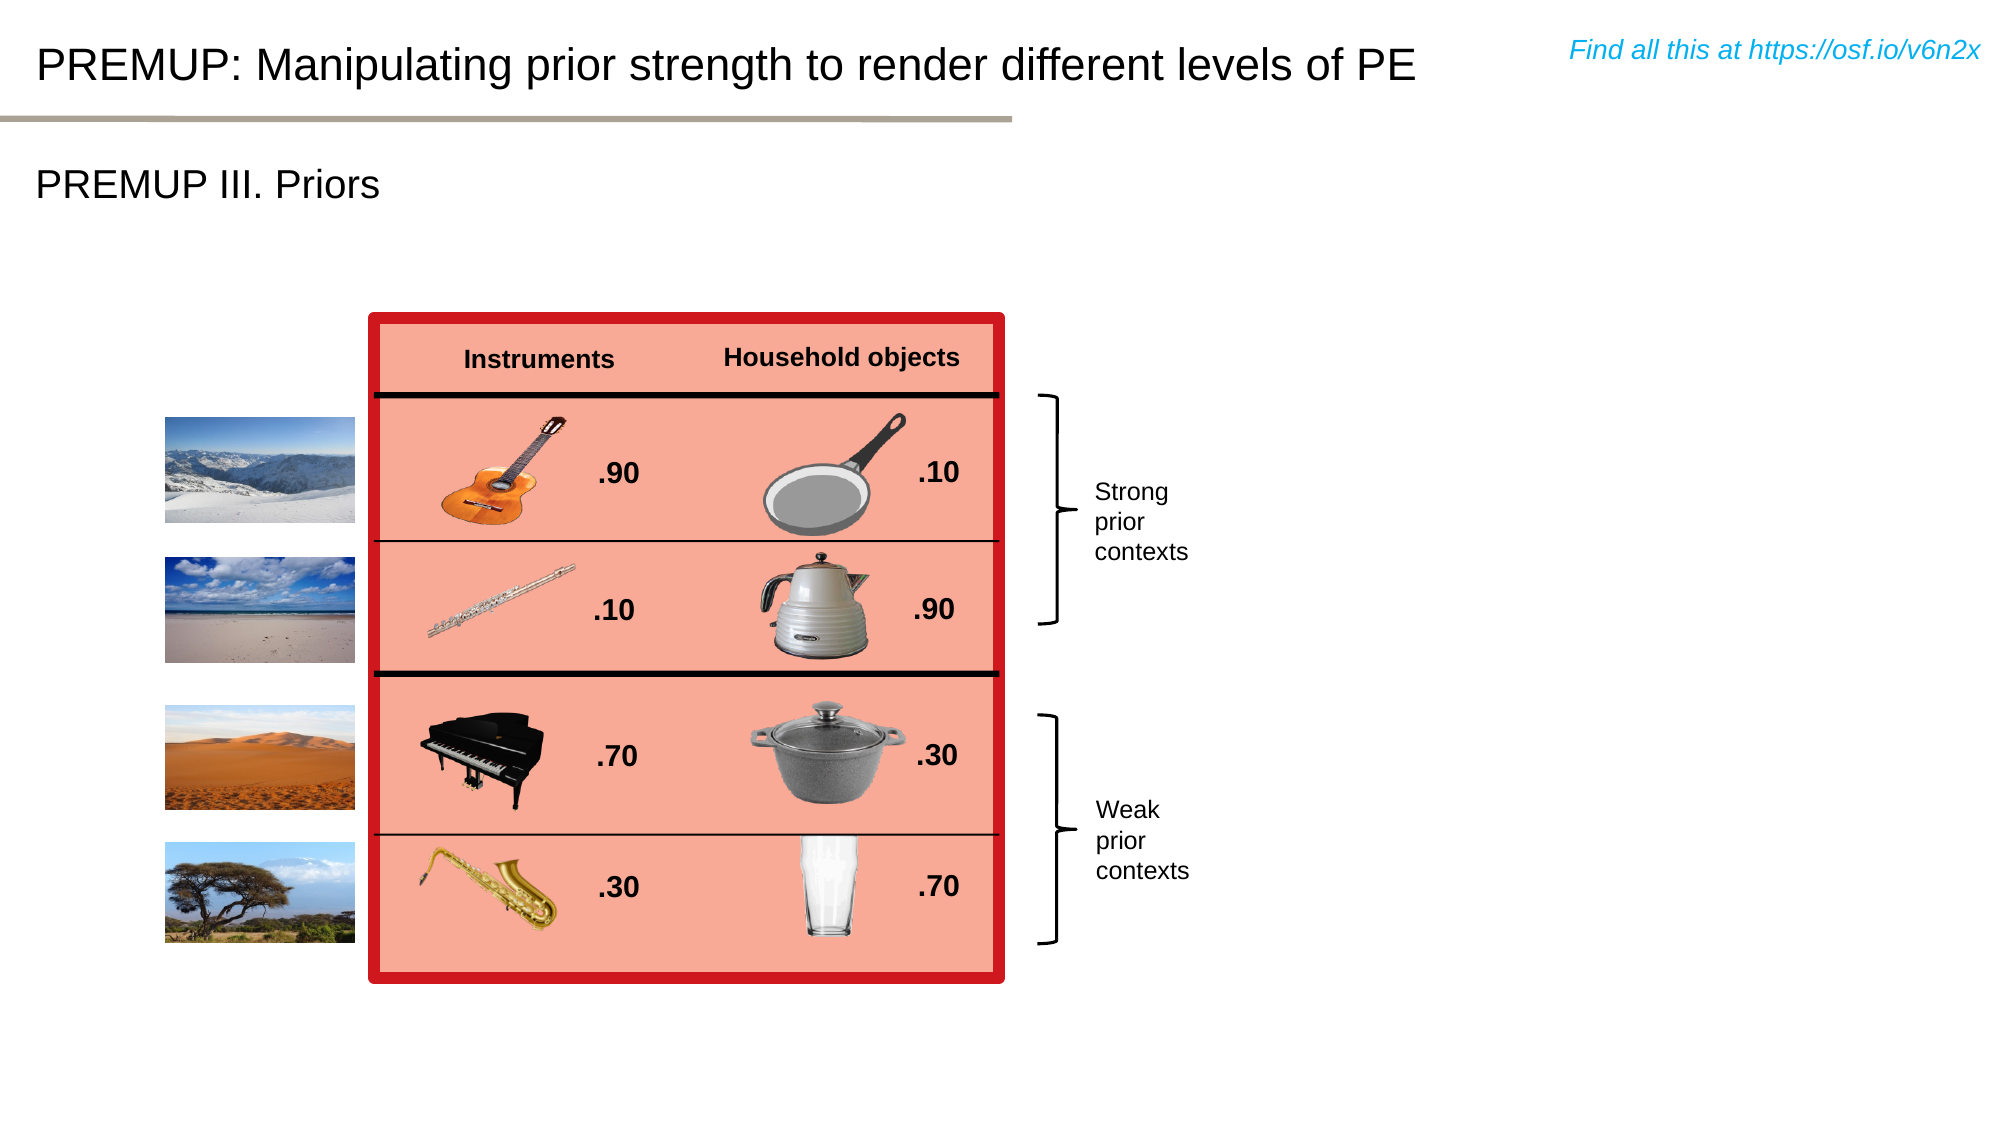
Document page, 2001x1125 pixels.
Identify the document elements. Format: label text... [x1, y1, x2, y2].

picture [165, 557, 355, 663]
text_box .30 [580, 855, 661, 907]
text_box [461, 677, 1000, 833]
text_box [373, 317, 1000, 392]
text_box [373, 836, 1000, 978]
picture [165, 705, 355, 811]
text_box Find all this at https://osf.io/v6n2x [1528, 27, 2000, 70]
picture [800, 836, 858, 937]
text_box PREMUP: Manipulating prior strength to render different levels of PE [18, 0, 1924, 125]
picture [759, 546, 871, 662]
text_box .90 [580, 441, 661, 493]
picture [750, 701, 906, 804]
picture [413, 677, 554, 833]
picture [165, 417, 355, 523]
text_box .30 [898, 724, 979, 776]
text_box [373, 677, 458, 833]
picture [412, 836, 571, 962]
picture [763, 413, 906, 536]
text_box [373, 399, 1000, 540]
text_box PREMUP III. Priors [17, 147, 508, 218]
text_box .70 [900, 855, 981, 907]
picture [165, 842, 355, 943]
text_box .70 [578, 724, 659, 776]
picture [438, 414, 567, 525]
text_box Instruments [385, 330, 694, 380]
text_box Household objects [679, 328, 1006, 378]
text_box .10 [575, 578, 656, 630]
text_box [373, 543, 1000, 670]
text_box .10 [900, 441, 981, 493]
picture [426, 561, 576, 640]
text_box Strong prior contexts [1076, 464, 1215, 536]
text_box Weak prior contexts [1077, 782, 1215, 902]
text_box .90 [895, 578, 976, 630]
